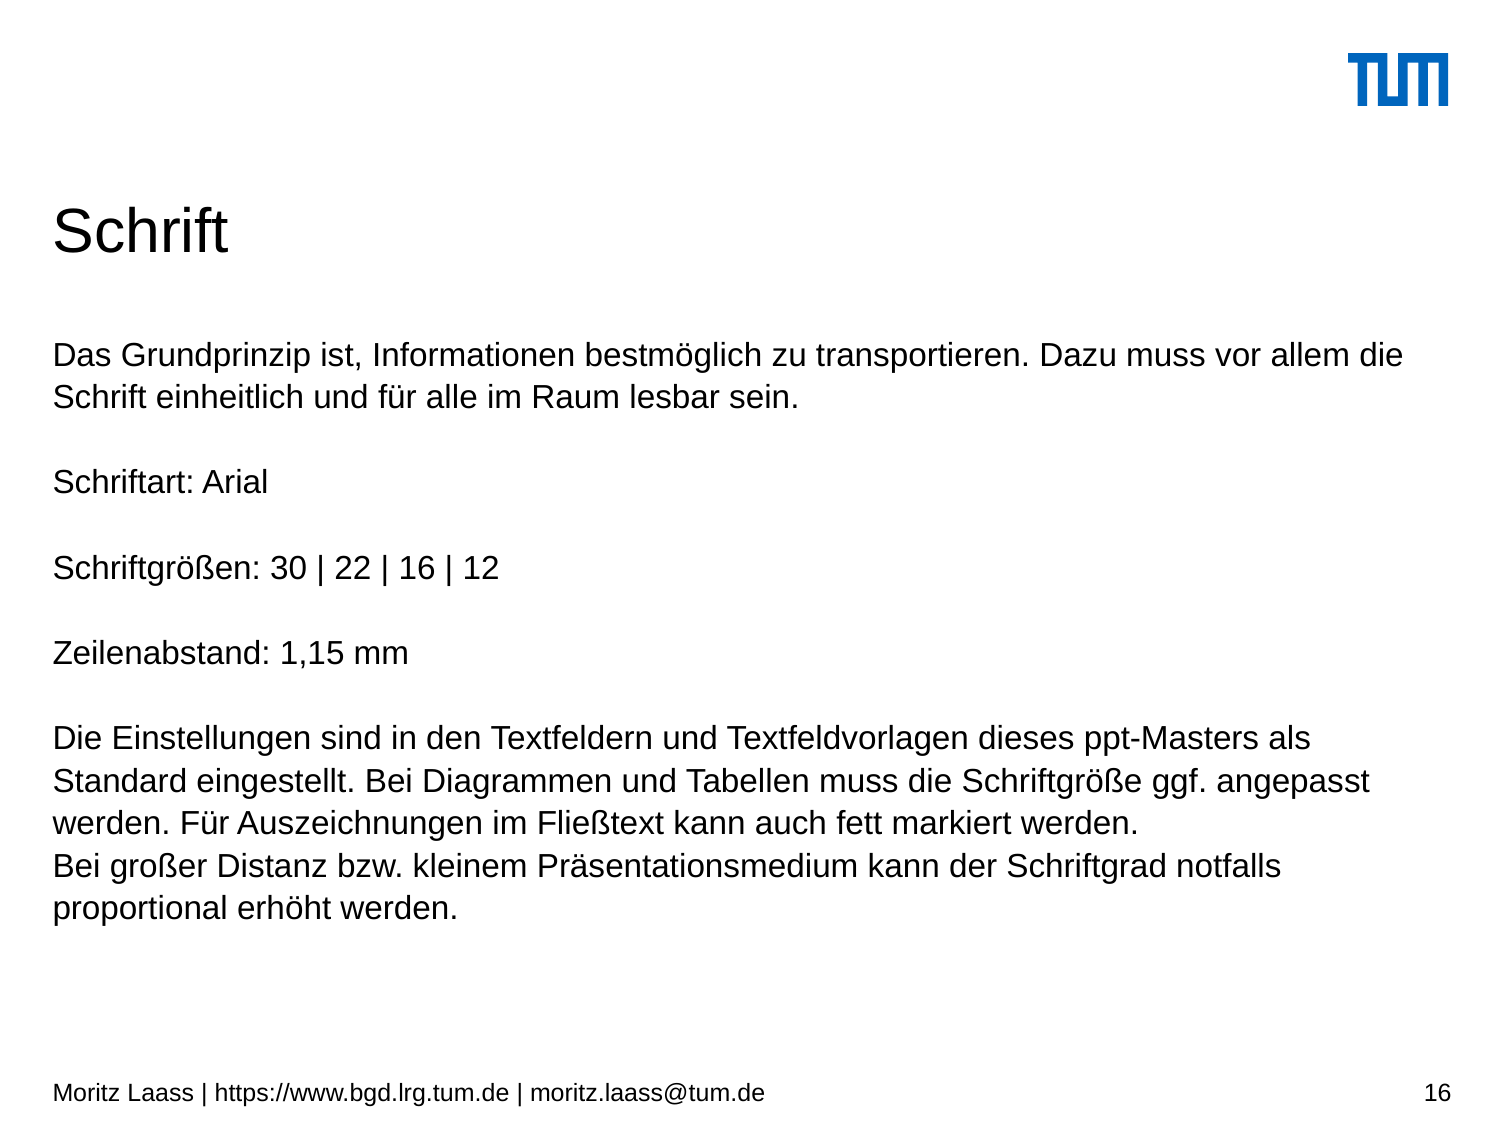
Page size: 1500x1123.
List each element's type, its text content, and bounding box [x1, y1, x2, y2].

title Schrift [52, 195, 1453, 266]
list Das Grundprinzip ist, Informationen bestmöglich zu transportieren. Dazu muss vor allem die Schrift einheitlich und für alle im Raum lesbar sein. Schriftart: Arial Schriftgrößen: 30 | 22 | 16 | 12 Zeilenabstand: 1,15 mm Die Einstellungen sind in den Textfeldern und Textfeldvorlagen dieses ppt-Masters als Standard eingestellt. Bei Diagrammen und Tabellen muss die Schriftgröße ggf. angepasst werden. Für Auszeichnungen im Fließtext kann auch fett markiert werden. Bei großer Distanz bzw. kleinem Präsentationsmedium kann der Schriftgrad notfalls proportional erhöht werden. [52, 330, 1453, 1105]
